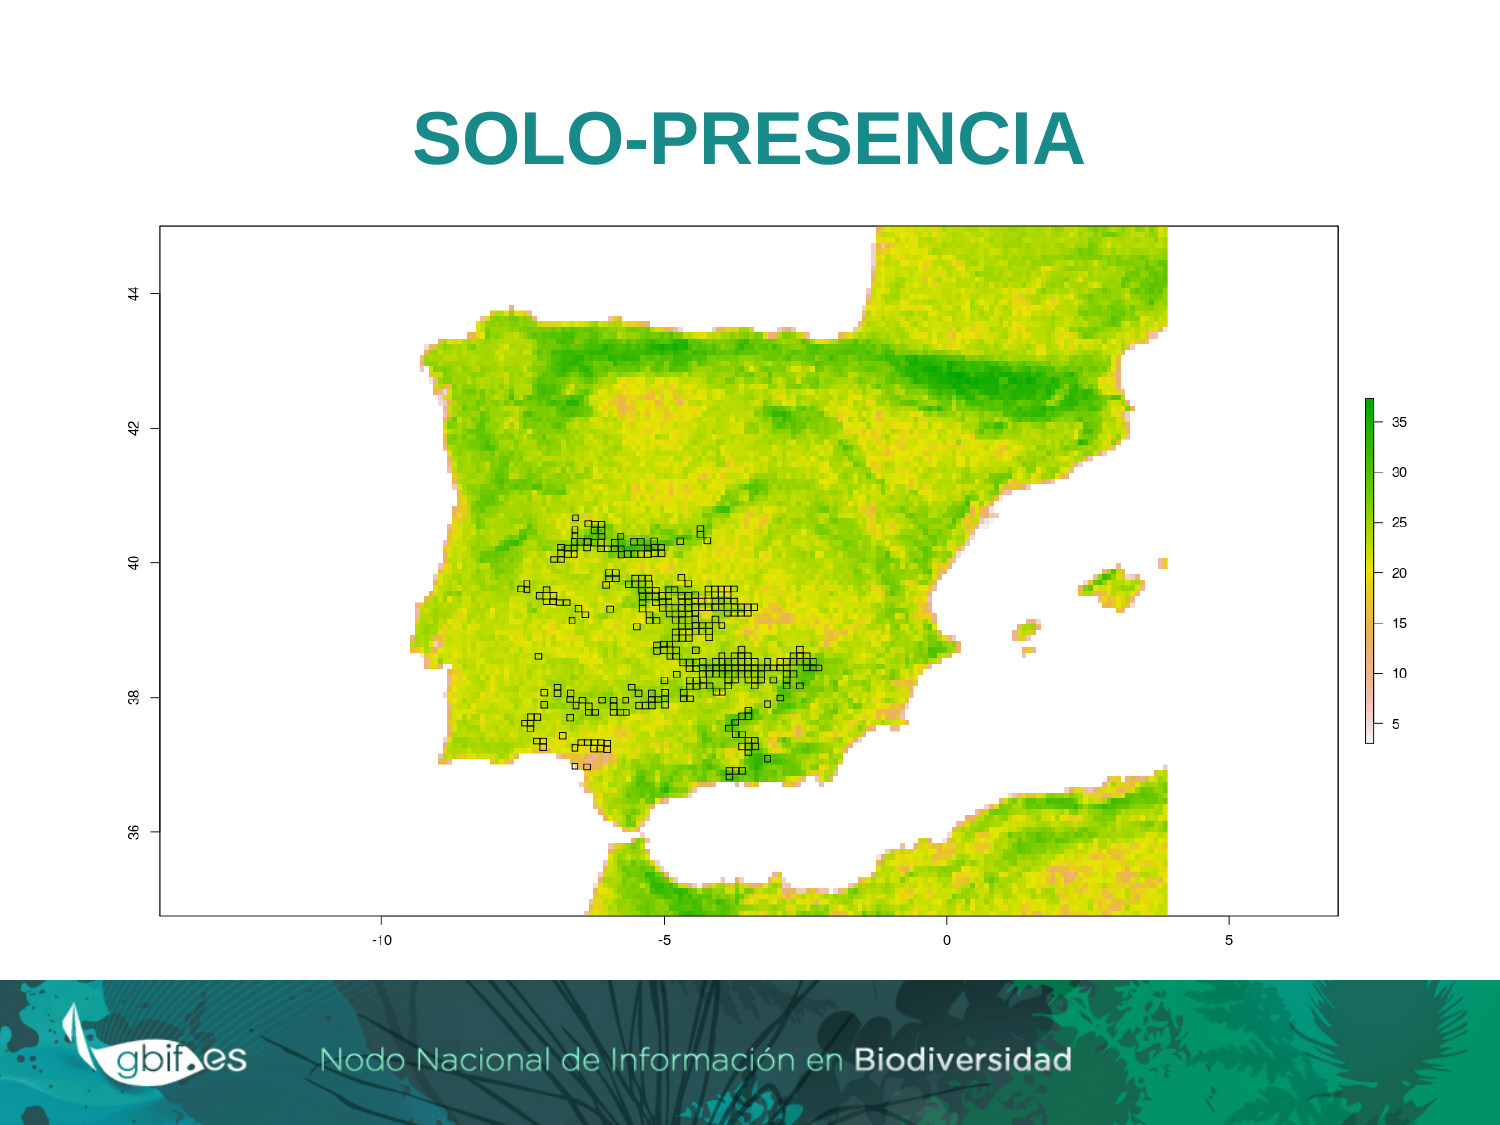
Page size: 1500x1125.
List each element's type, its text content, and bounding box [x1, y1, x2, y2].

title SOLO-PRESENCIA [112, 68, 1388, 202]
picture [90, 202, 1447, 959]
picture [0, 980, 1500, 1125]
